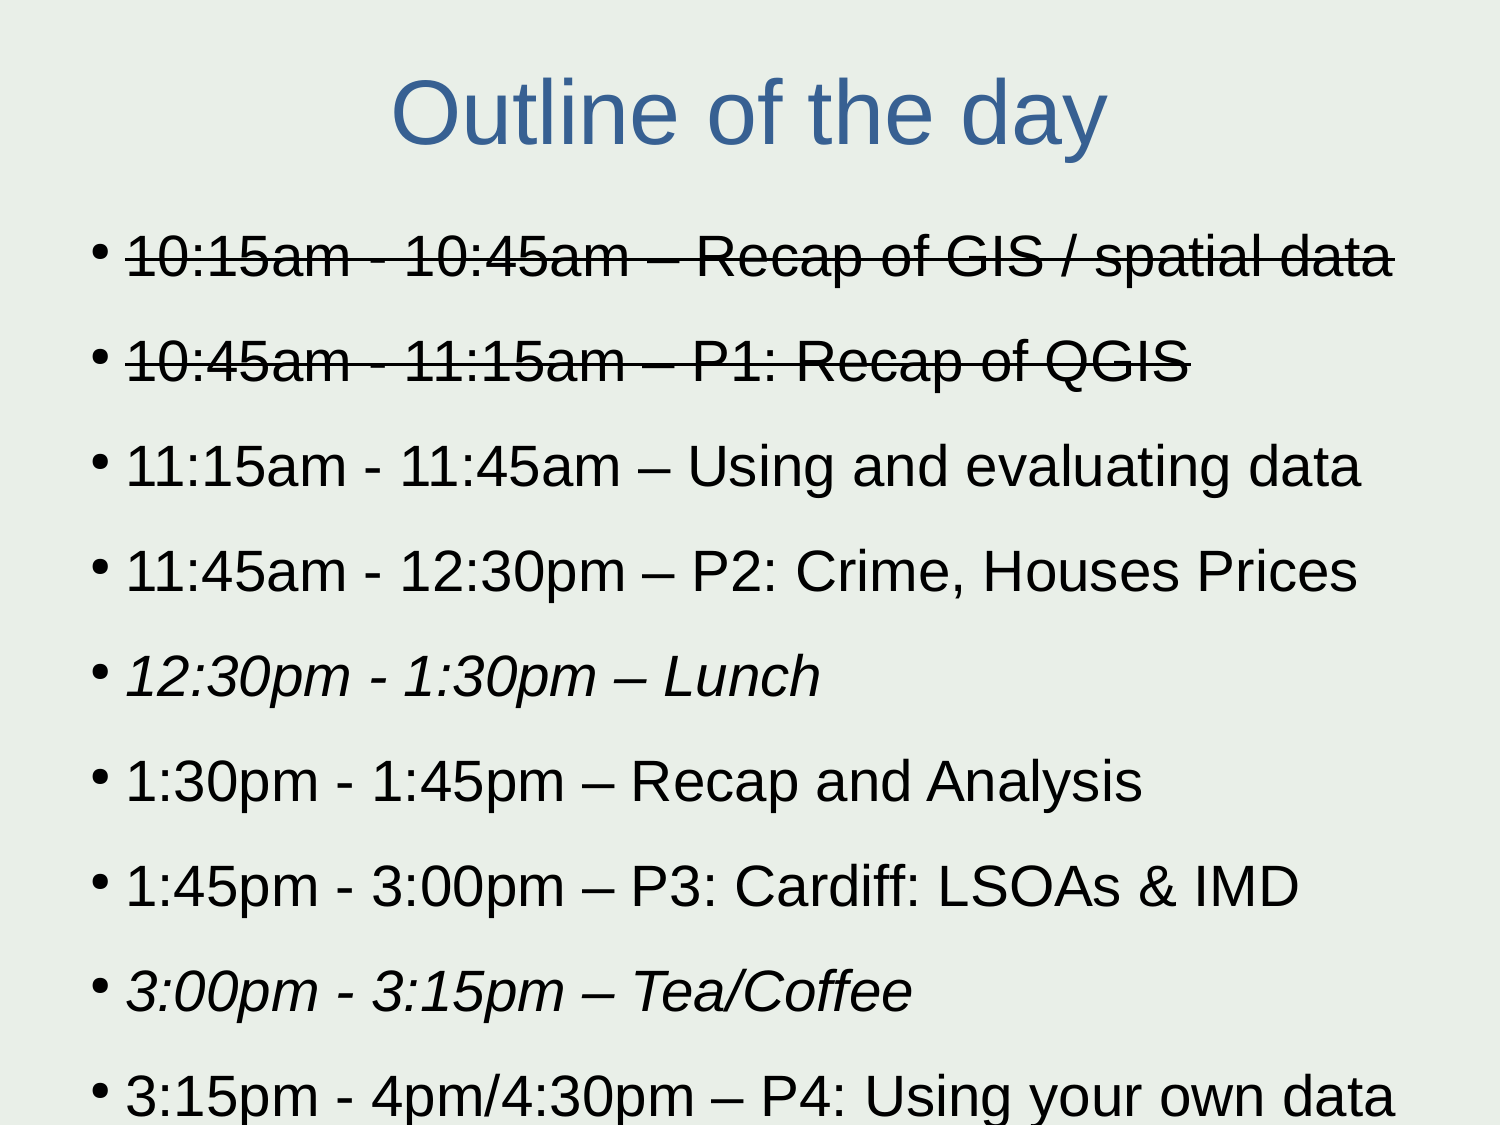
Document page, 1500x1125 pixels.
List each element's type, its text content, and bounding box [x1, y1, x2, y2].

text_box 10:15am - 10:45am – Recap of GIS / spatial data 10:45am - 11:15am – P1: Recap of QGIS 11:15am - 11:45am – Using and evaluating data 11:45am - 12:30pm – P2: Crime, Houses Prices 12:30pm - 1:30pm – Lunch 1:30pm - 1:45pm – Recap and Analysis 1:45pm - 3:00pm – P3: Cardiff: LSOAs & IMD 3:00pm - 3:15pm – Tea/Coffee 3:15pm - 4pm/4:30pm – P4: Using your own data [74, 175, 1425, 1046]
text_box Outline of the day [74, 45, 1425, 175]
